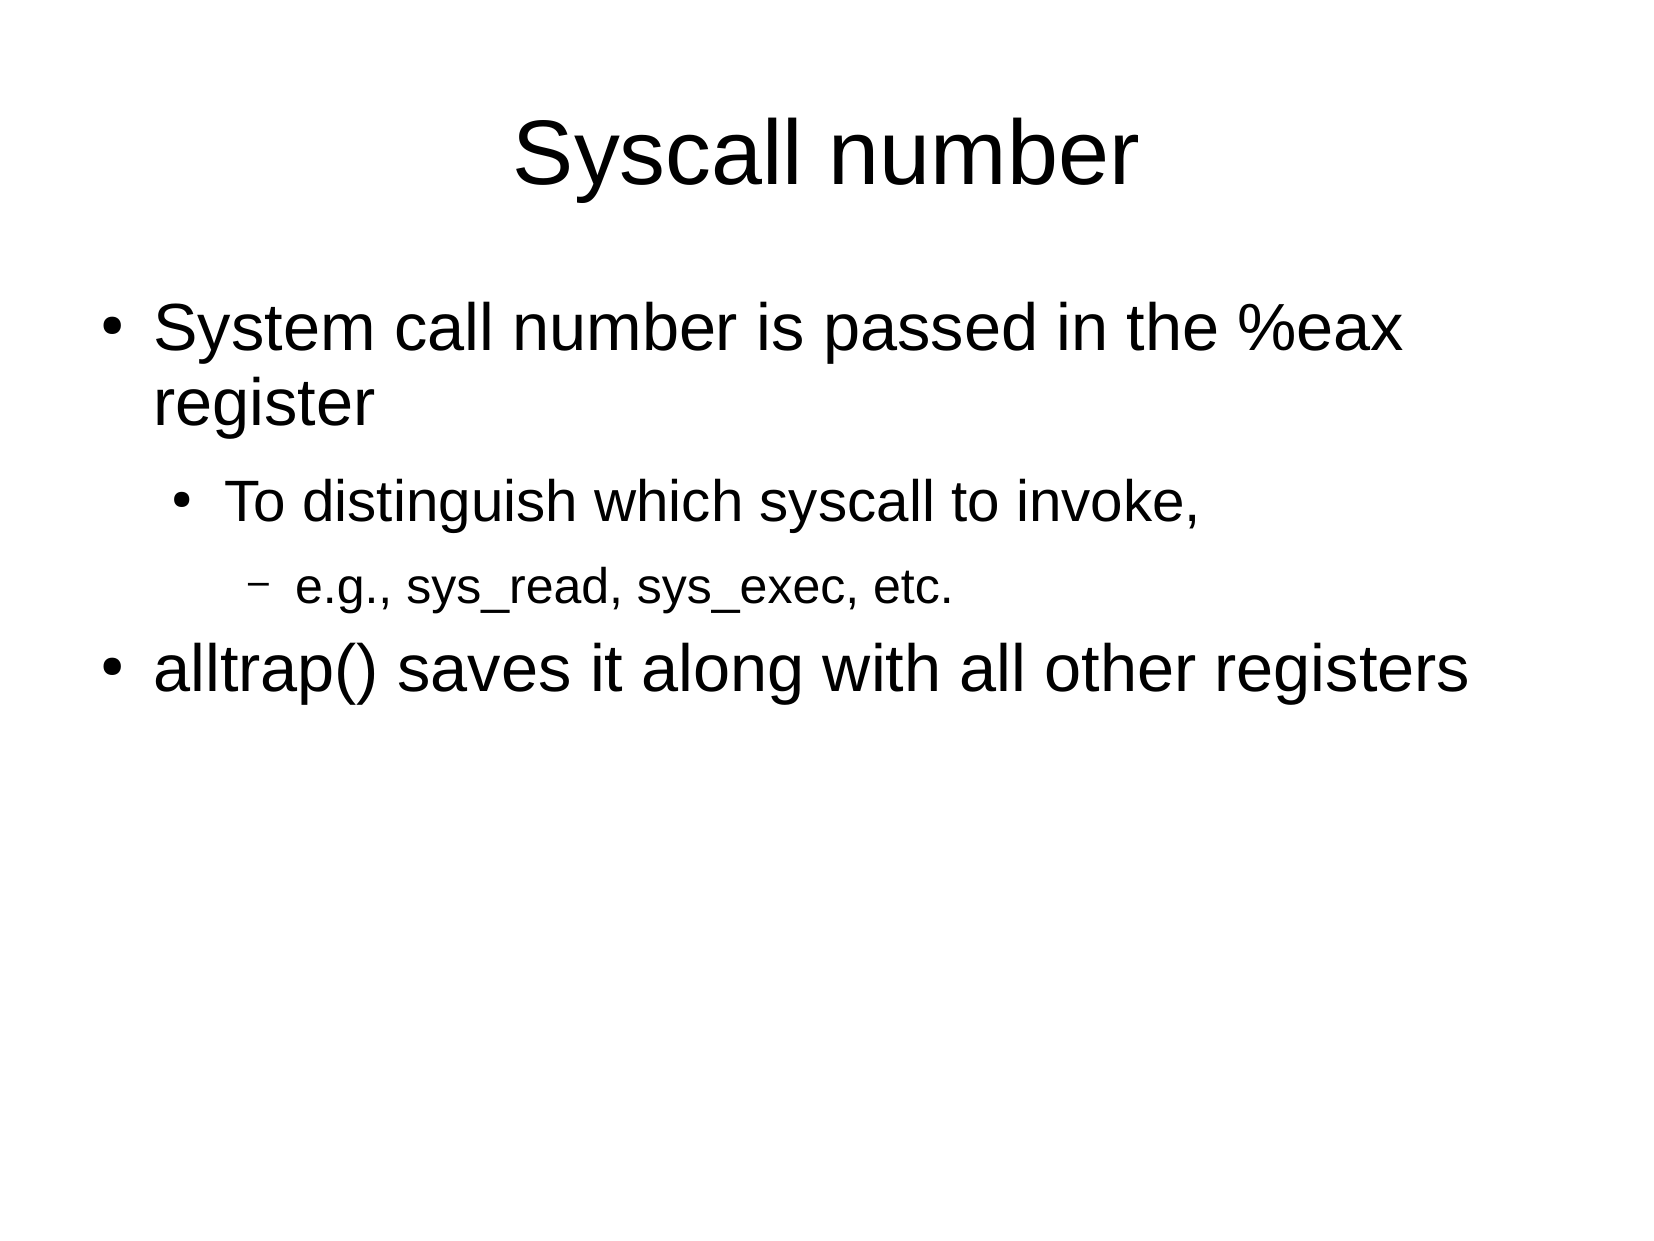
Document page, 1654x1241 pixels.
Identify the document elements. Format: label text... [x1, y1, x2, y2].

title Syscall number [82, 49, 1571, 257]
list System call number is passed in the %eax register To distinguish which syscall to invoke, e.g., sys_read, sys_exec, etc. alltrap() saves it along with all other registers [82, 290, 1571, 1010]
